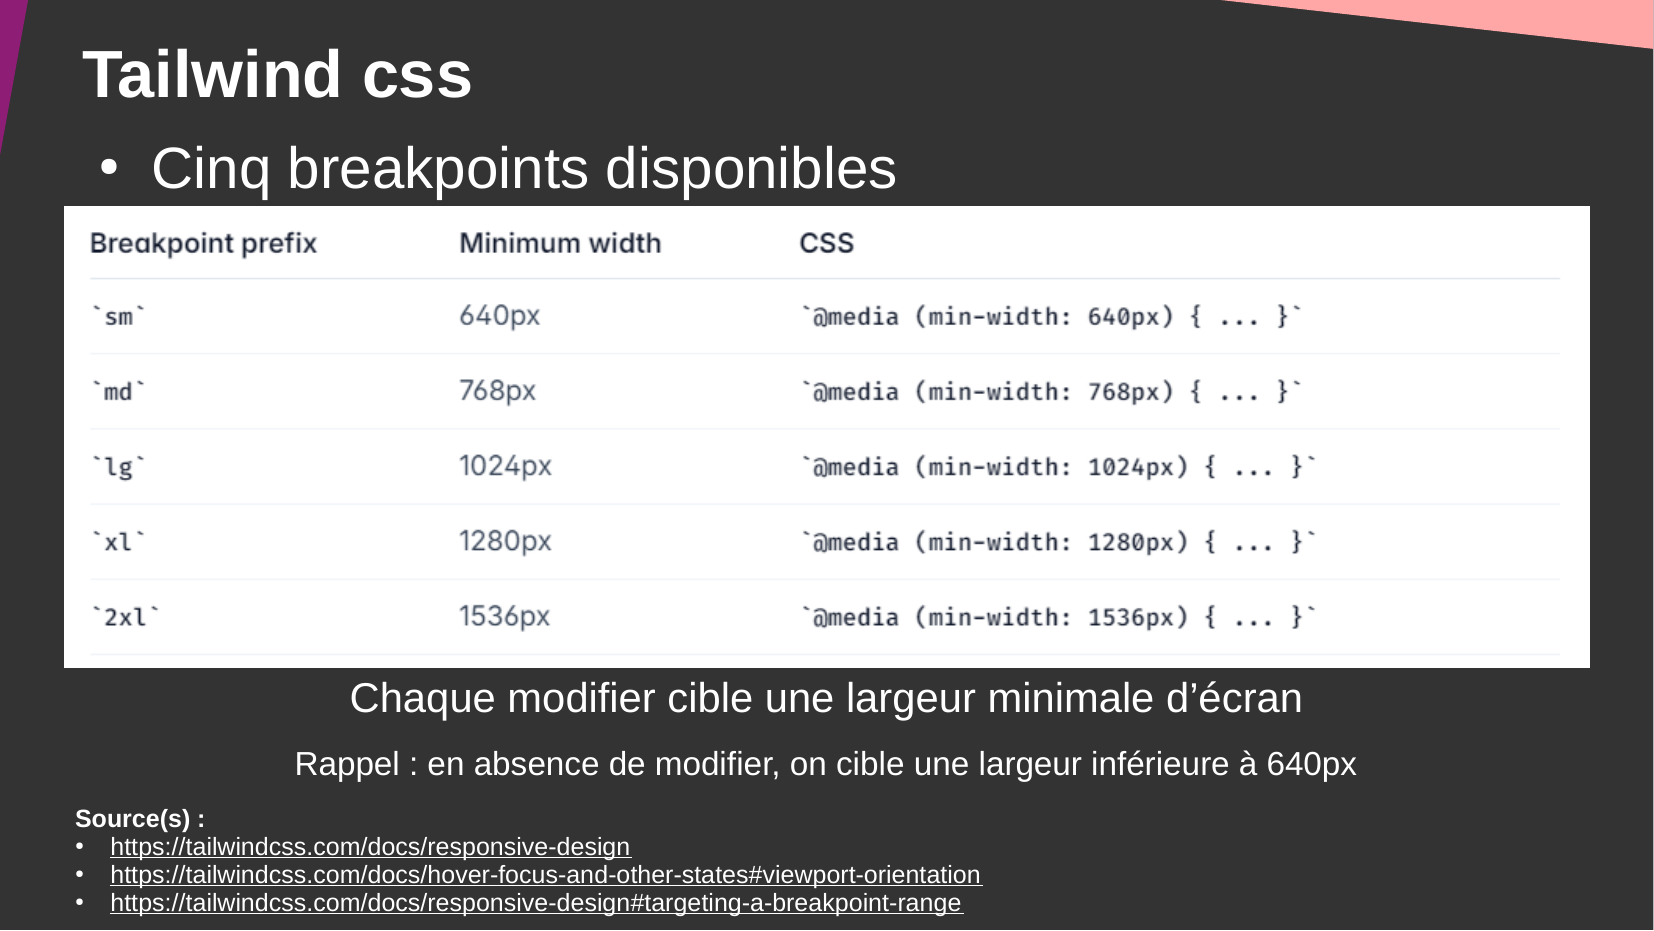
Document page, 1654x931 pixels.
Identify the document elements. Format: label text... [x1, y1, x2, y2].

picture [64, 206, 1590, 668]
text_box Source(s) : https://tailwindcss.com/docs/responsive-design https://tailwindcss.com/docs/hover-focus-and-other-states#viewport-orientation https://tailwindcss.com/docs/responsive-design#targeting-a-breakpoint-range [60, 797, 1546, 925]
list Cinq breakpoints disponibles [80, 135, 1605, 213]
text_box Chaque modifier cible une largeur minimale d’écran [253, 667, 1400, 729]
text_box [0, 0, 29, 156]
text_box Rappel : en absence de modifier, on cible une largeur inférieure à 640px [191, 738, 1462, 792]
text_box [1220, 0, 1654, 49]
title Tailwind css [82, 37, 1571, 122]
